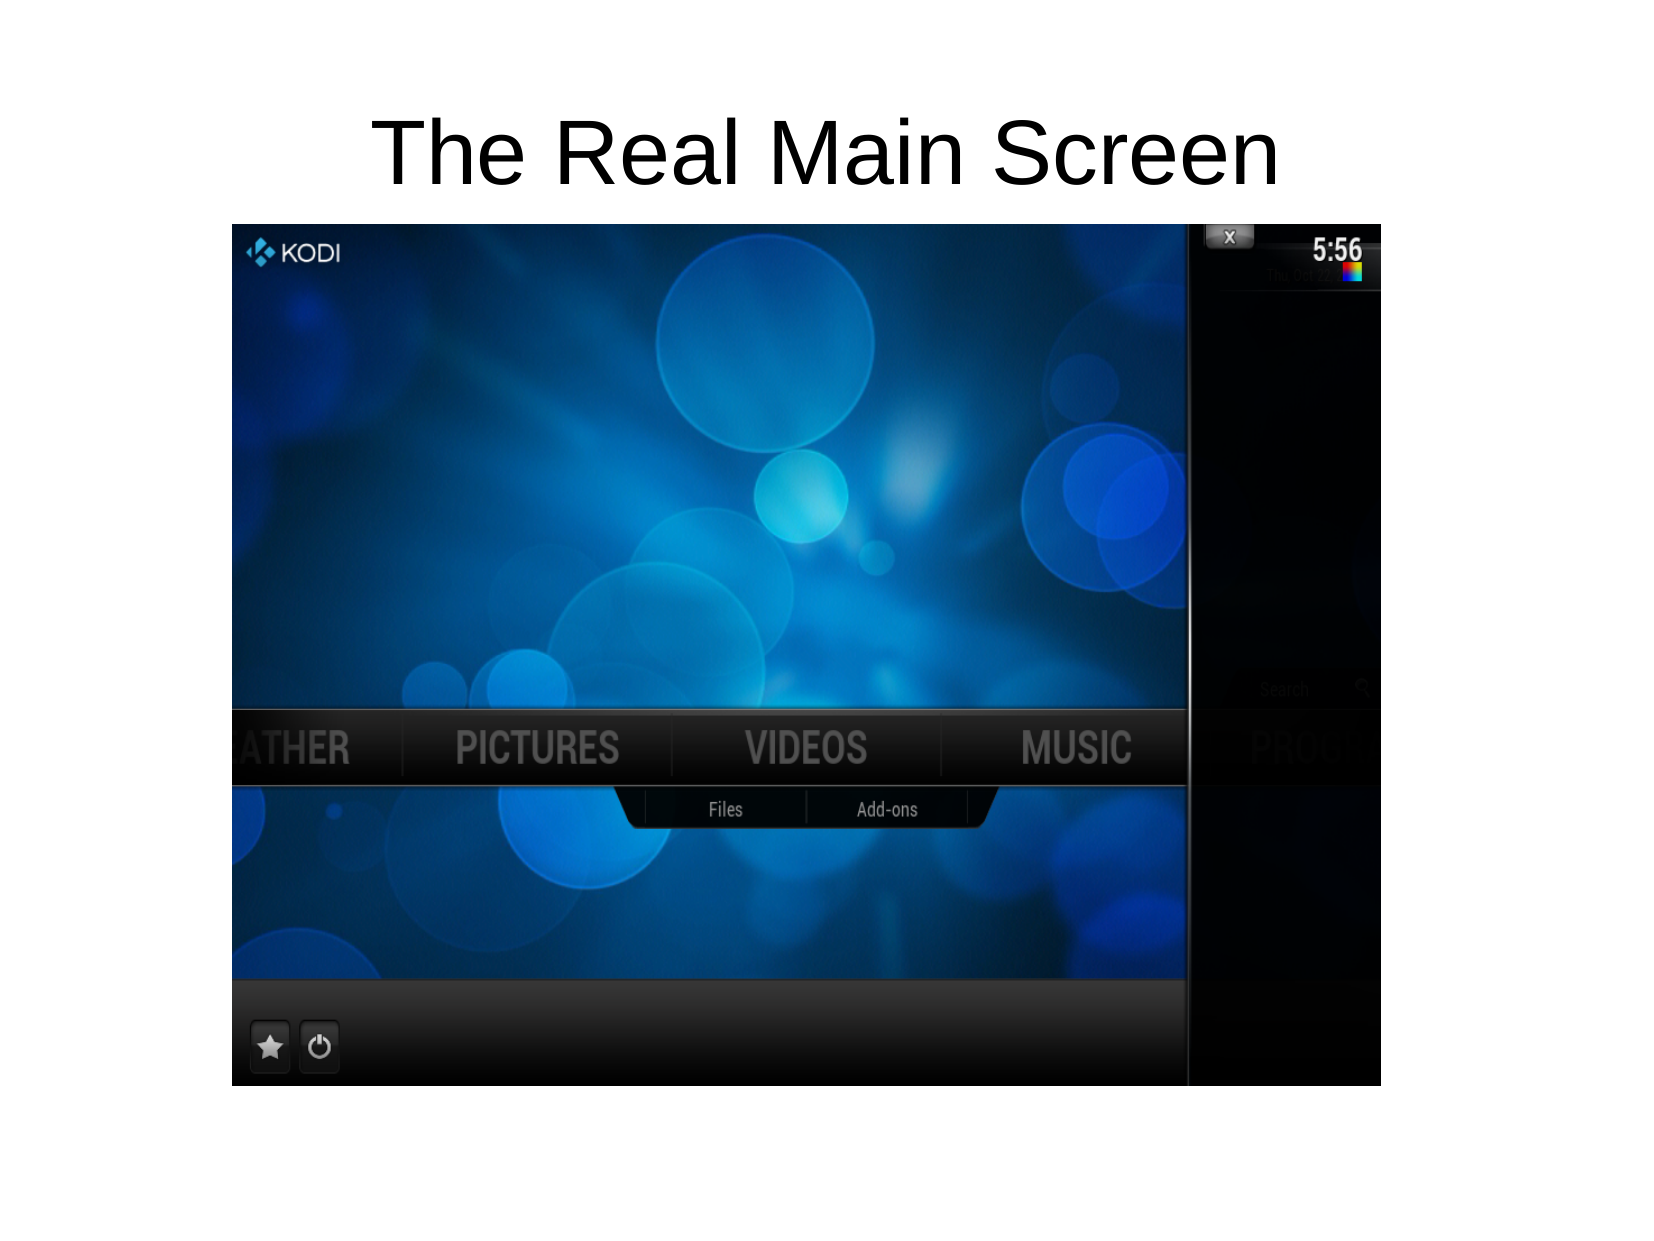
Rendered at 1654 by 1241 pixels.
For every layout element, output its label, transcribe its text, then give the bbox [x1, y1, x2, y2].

picture [232, 224, 1381, 1086]
title The Real Main Screen [82, 49, 1571, 257]
